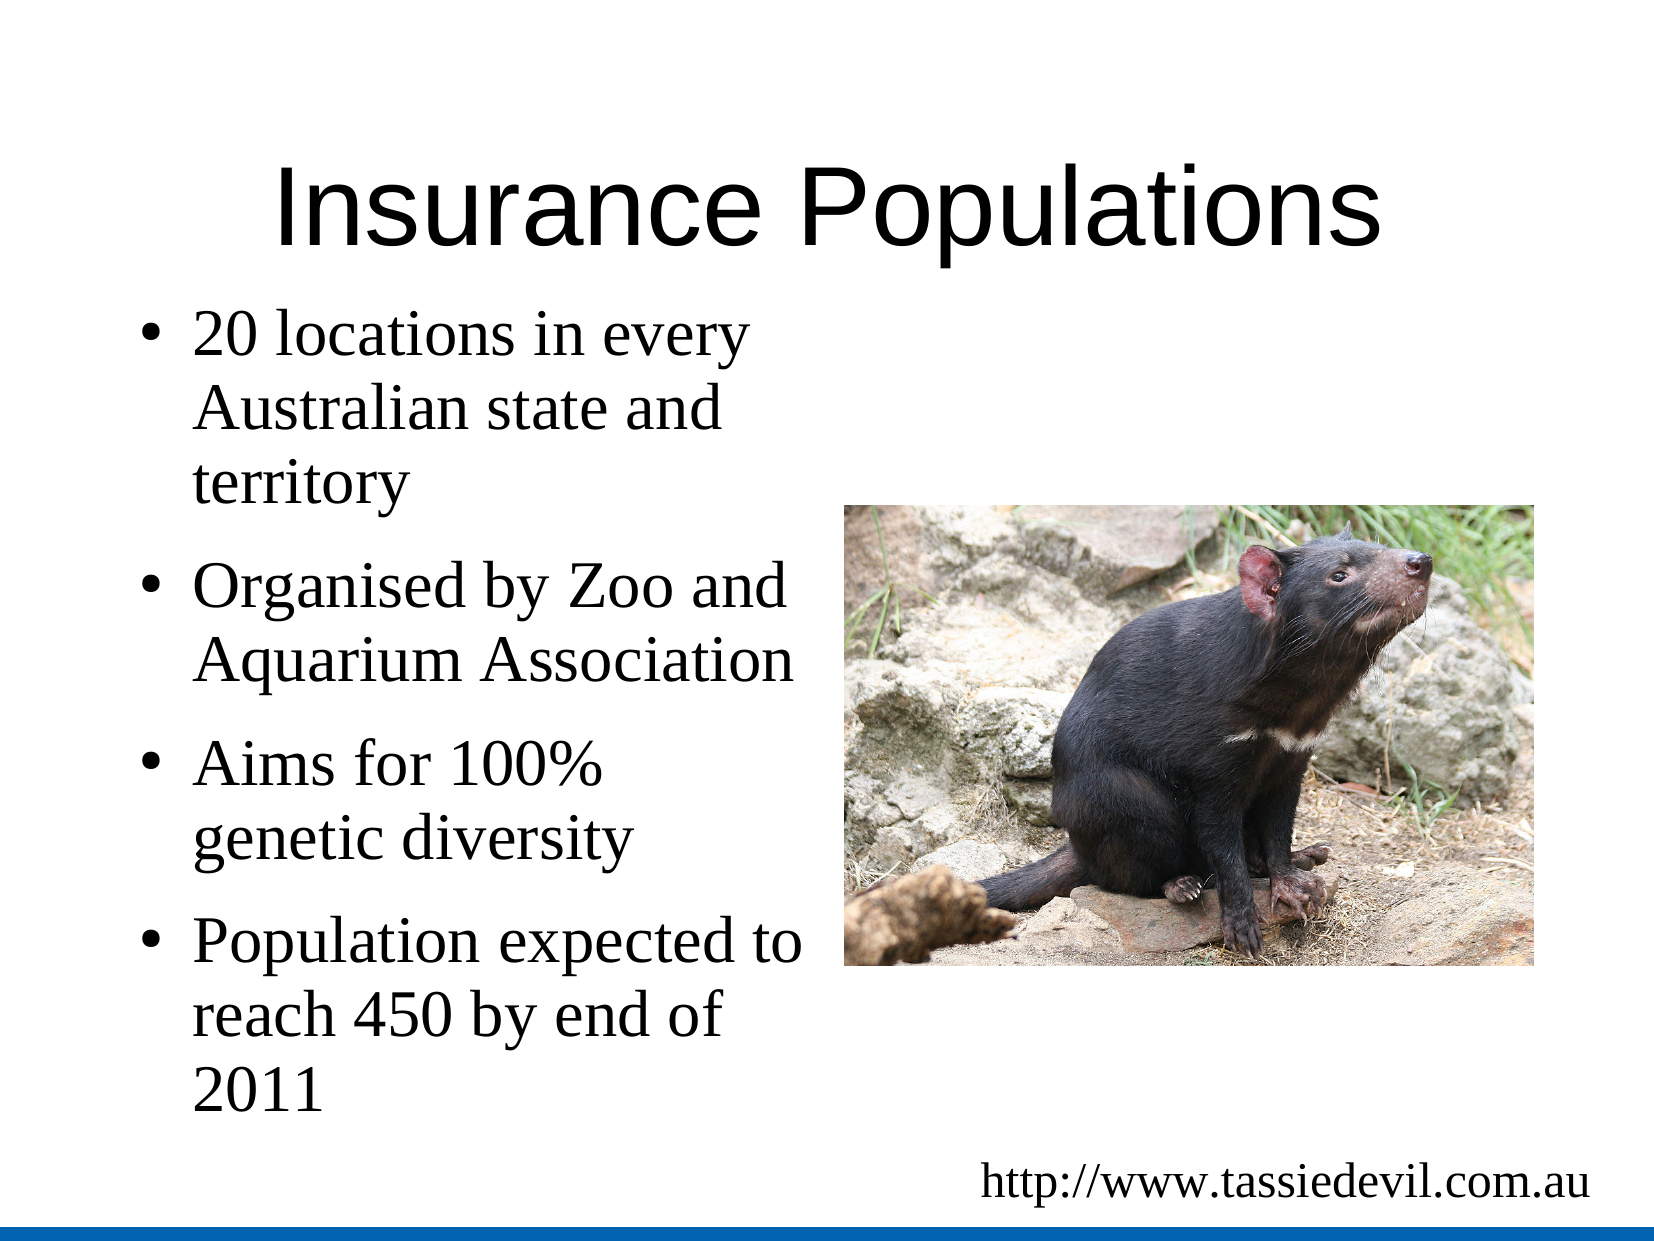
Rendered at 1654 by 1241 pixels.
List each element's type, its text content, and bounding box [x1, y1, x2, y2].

picture [844, 505, 1534, 966]
list 20 locations in every Australian state and territory Organised by Zoo and Aquarium Association Aims for 100% genetic diversity Population expected to reach 450 by end of 2011 [121, 296, 811, 1193]
text_box http://www.tassiedevil.com.au [980, 1153, 1592, 1214]
title Insurance Populations [121, 102, 1533, 311]
